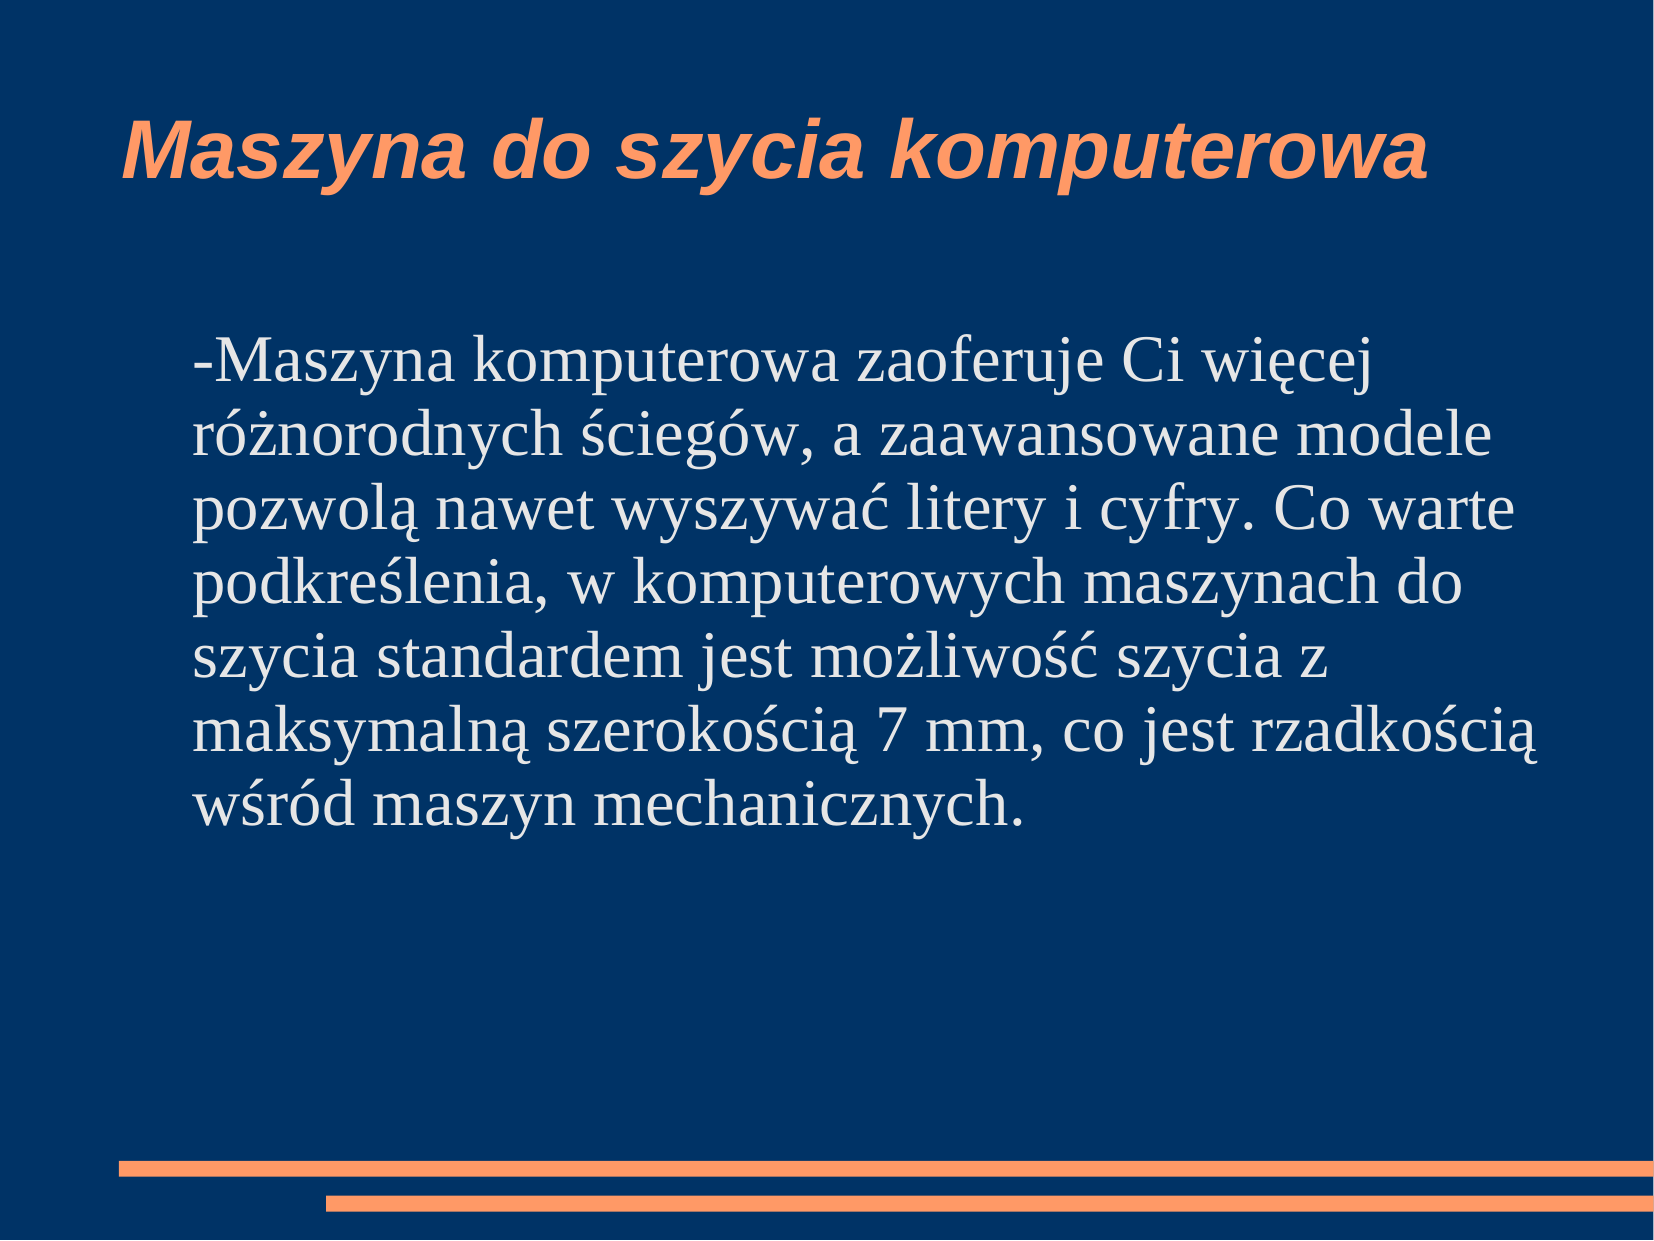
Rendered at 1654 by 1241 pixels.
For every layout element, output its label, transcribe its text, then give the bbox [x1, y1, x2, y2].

list -Maszyna komputerowa zaoferuje Ci więcej różnorodnych ściegów, a zaawansowane modele pozwolą nawet wyszywać litery i cyfry. Co warte podkreślenia, w komputerowych maszynach do szycia standardem jest możliwość szycia z maksymalną szerokością 7 mm, co jest rzadkością wśród maszyn mechanicznych. [121, 321, 1561, 1132]
title Maszyna do szycia komputerowa [121, 46, 1534, 254]
